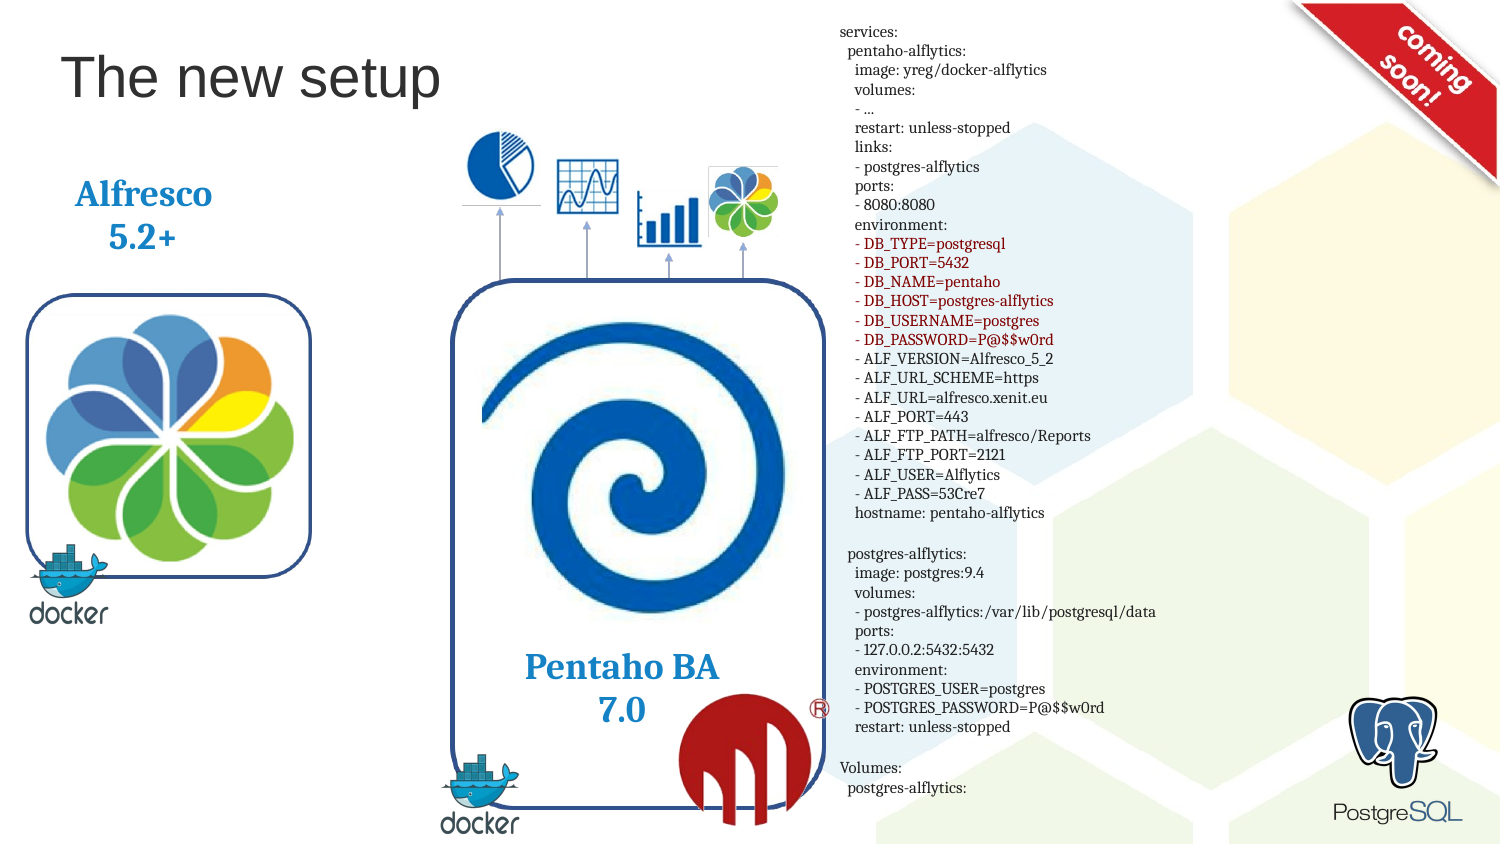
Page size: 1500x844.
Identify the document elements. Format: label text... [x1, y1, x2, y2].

text_box services: pentaho-alflytics: image: yreg/docker-alflytics volumes: - ... restart: unless-stopped links: - postgres-alflytics ports: - 8080:8080 environment: - DB_TYPE=postgresql - DB_PORT=5432 - DB_NAME=pentaho - DB_HOST=postgres-alflytics - DB_USERNAME=postgres - DB_PASSWORD=P@$$w0rd - ALF_VERSION=Alfresco_5_2 - ALF_URL_SCHEME=https - ALF_URL=alfresco.xenit.eu - ALF_PORT=443 - ALF_FTP_PATH=alfresco/Reports - ALF_FTP_PORT=2121 - ALF_USER=Alflytics - ALF_PASS=53Cre7 hostname: pentaho-alflytics postgres-alflytics: image: postgres:9.4 volumes: - postgres-alflytics:/var/lib/postgresql/data ports: - 127.0.0.2:5432:5432 environment: - POSTGRES_USER=postgres - POSTGRES_PASSWORD=P@$$w0rd restart: unless-stopped Volumes: postgres-alflytics: [825, 15, 1500, 844]
title The new setup [45, 24, 825, 118]
text_box Alfresco 5.2+ [60, 165, 271, 267]
picture [1321, 674, 1471, 841]
picture [0, 0, 1500, 844]
text_box Pentaho BA 7.0 [510, 638, 811, 789]
